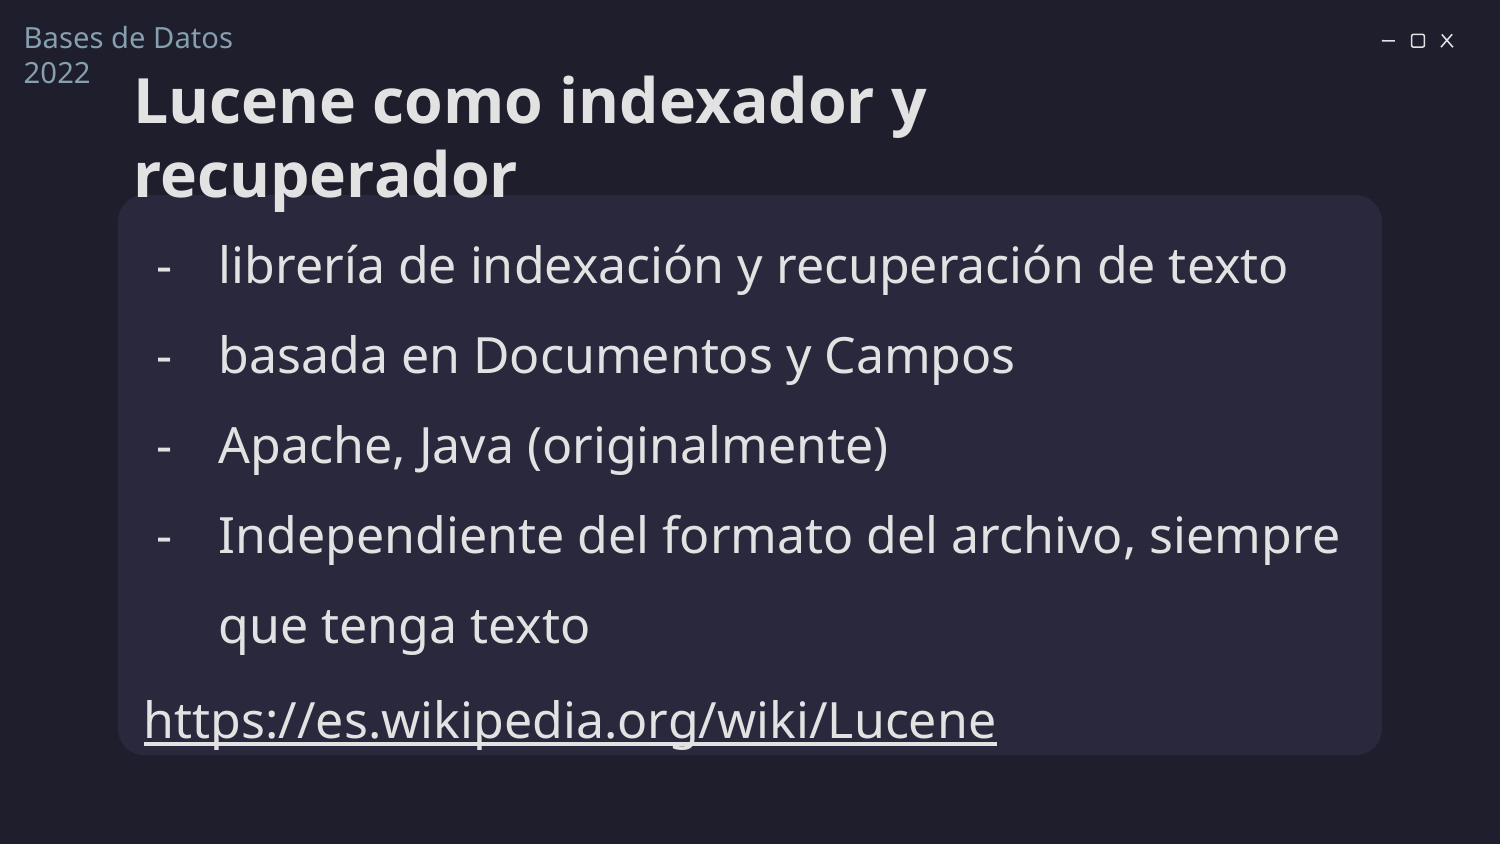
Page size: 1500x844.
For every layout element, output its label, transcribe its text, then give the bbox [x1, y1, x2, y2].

title Lucene como indexador y recuperador [118, 88, 1300, 183]
list librería de indexación y recuperación de texto basada en Documentos y Campos Apache, Java (originalmente) Independiente del formato del archivo, siempre que tenga texto https://es.wikipedia.org/wiki/Lucene [128, 189, 1382, 750]
